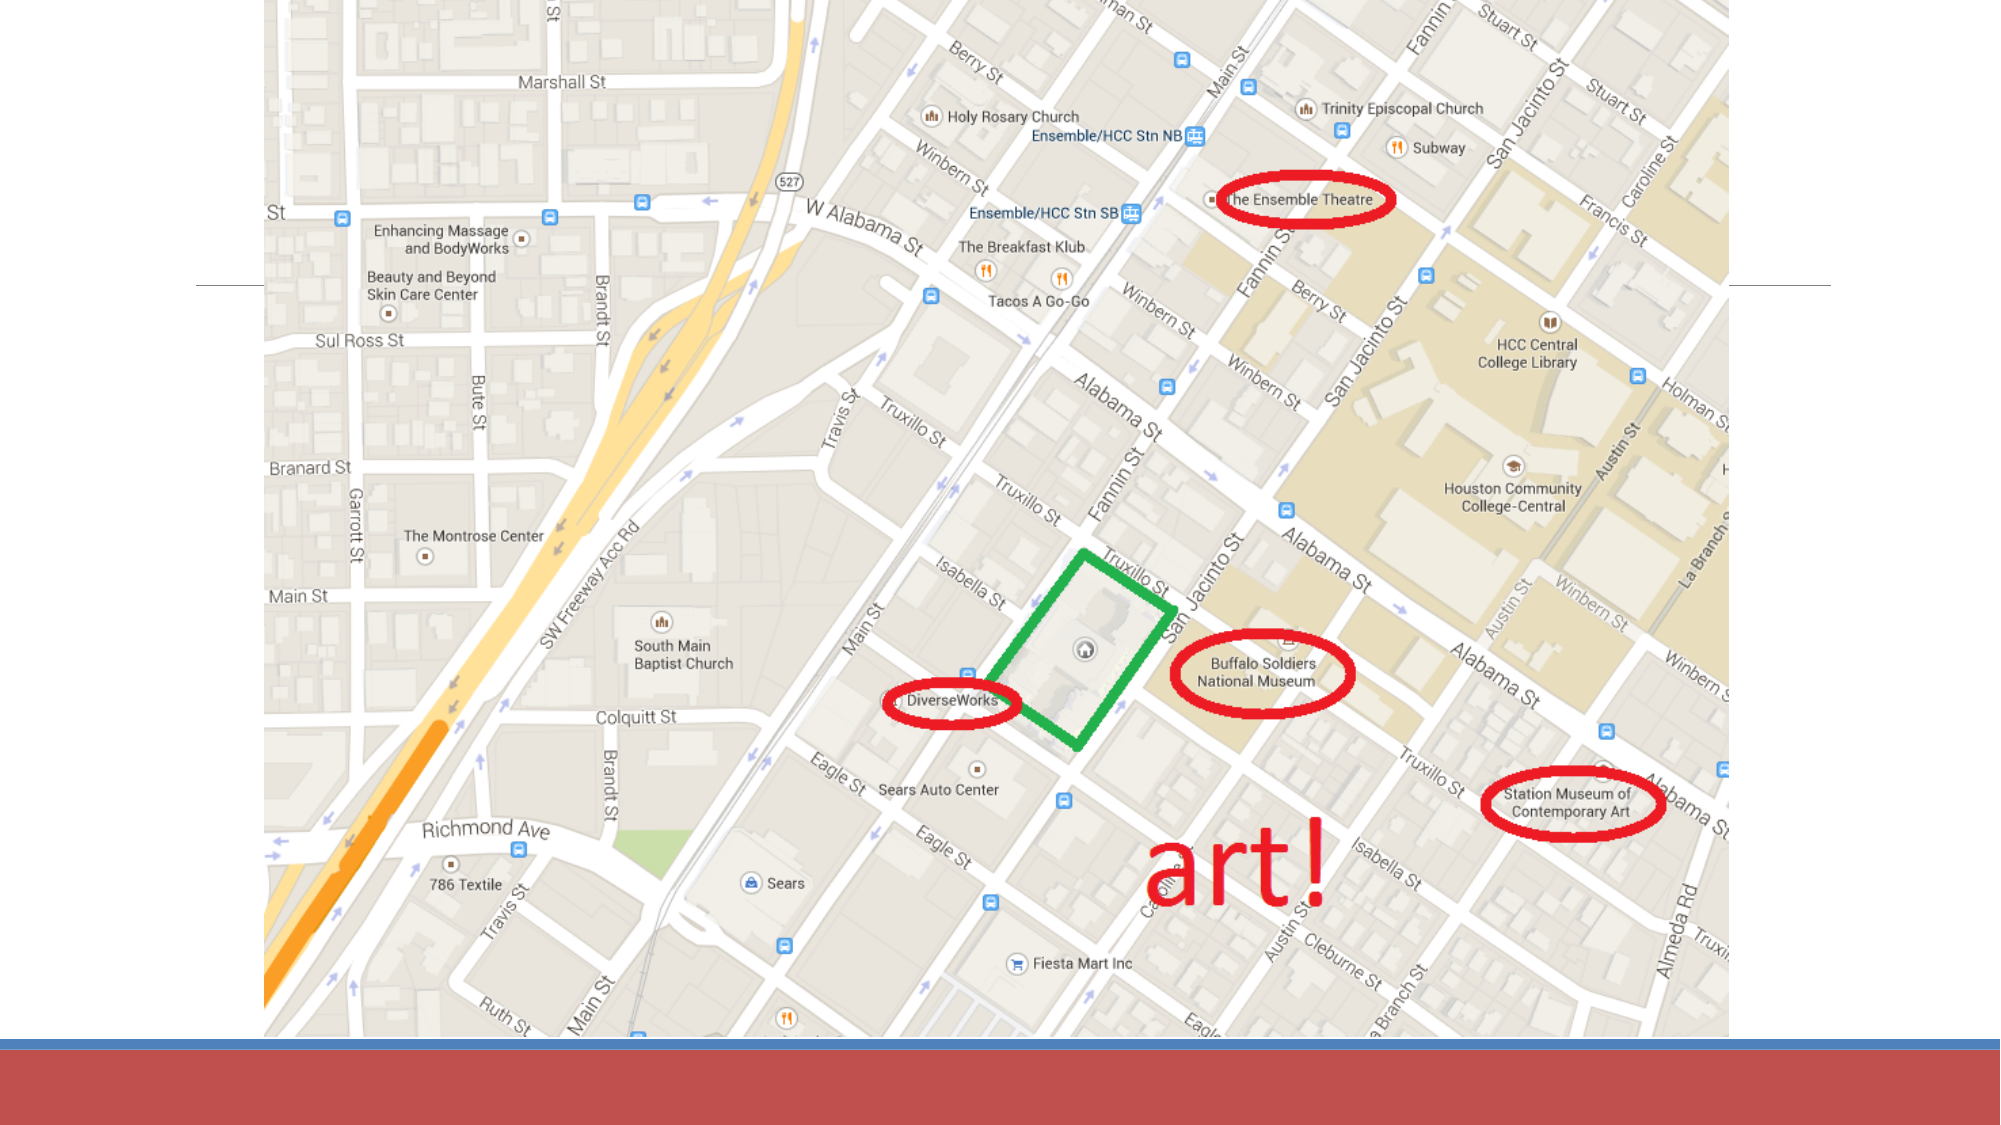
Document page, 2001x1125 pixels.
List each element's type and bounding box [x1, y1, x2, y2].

picture [264, 0, 1729, 1037]
